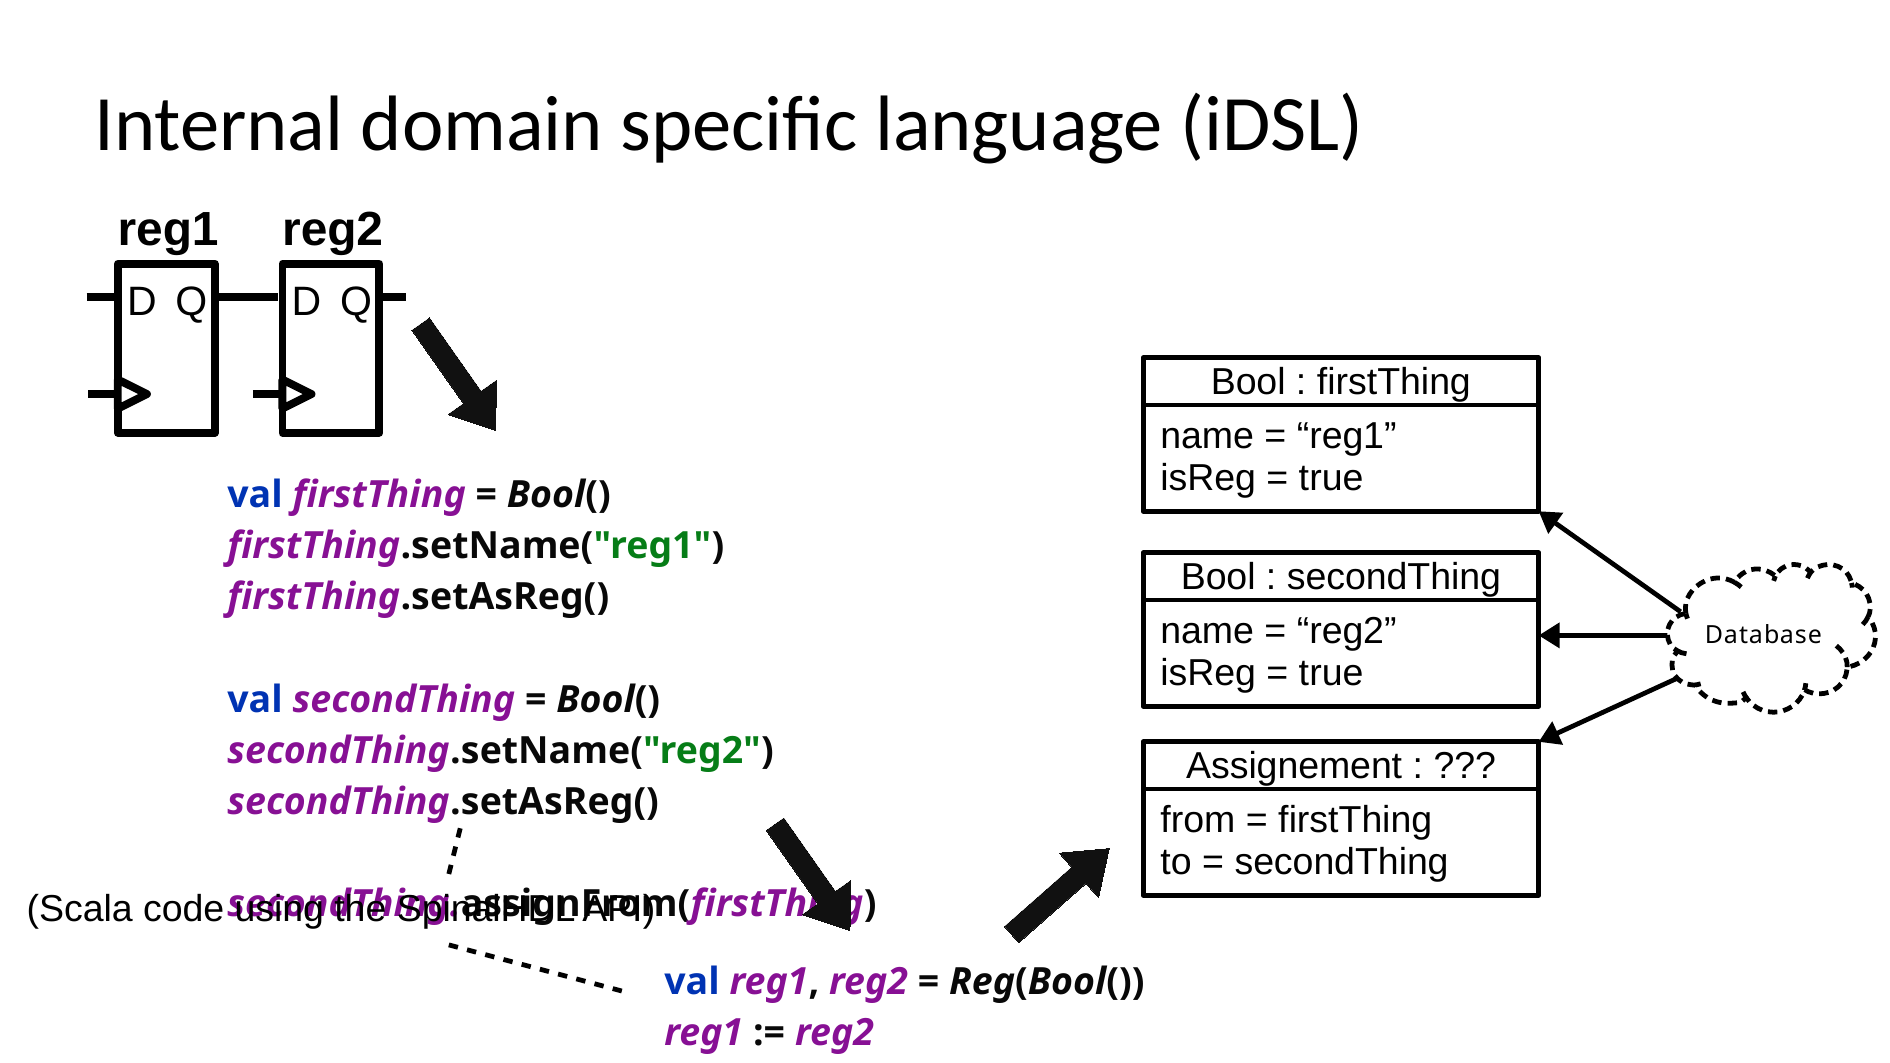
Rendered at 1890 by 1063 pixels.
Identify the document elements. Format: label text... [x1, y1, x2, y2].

picture [82, 188, 416, 437]
text_box [411, 317, 497, 431]
text_box [766, 818, 851, 931]
picture [1140, 355, 1878, 898]
text_box val reg1, reg2 = Reg(Bool()) reg1 := reg2 [649, 947, 1205, 1063]
text_box (Scala code using the SpinalHDL API) [11, 879, 733, 979]
text_box [1004, 848, 1110, 943]
title Internal domain specific language (iDSL) [94, 42, 1796, 220]
text_box val firstThing = Bool() firstThing.setName("reg1") firstThing.setAsReg() val secondThing = Bool() secondThing.setName("reg2") secondThing.setAsReg() secondThing.assignFrom(firstThing) [212, 460, 922, 851]
